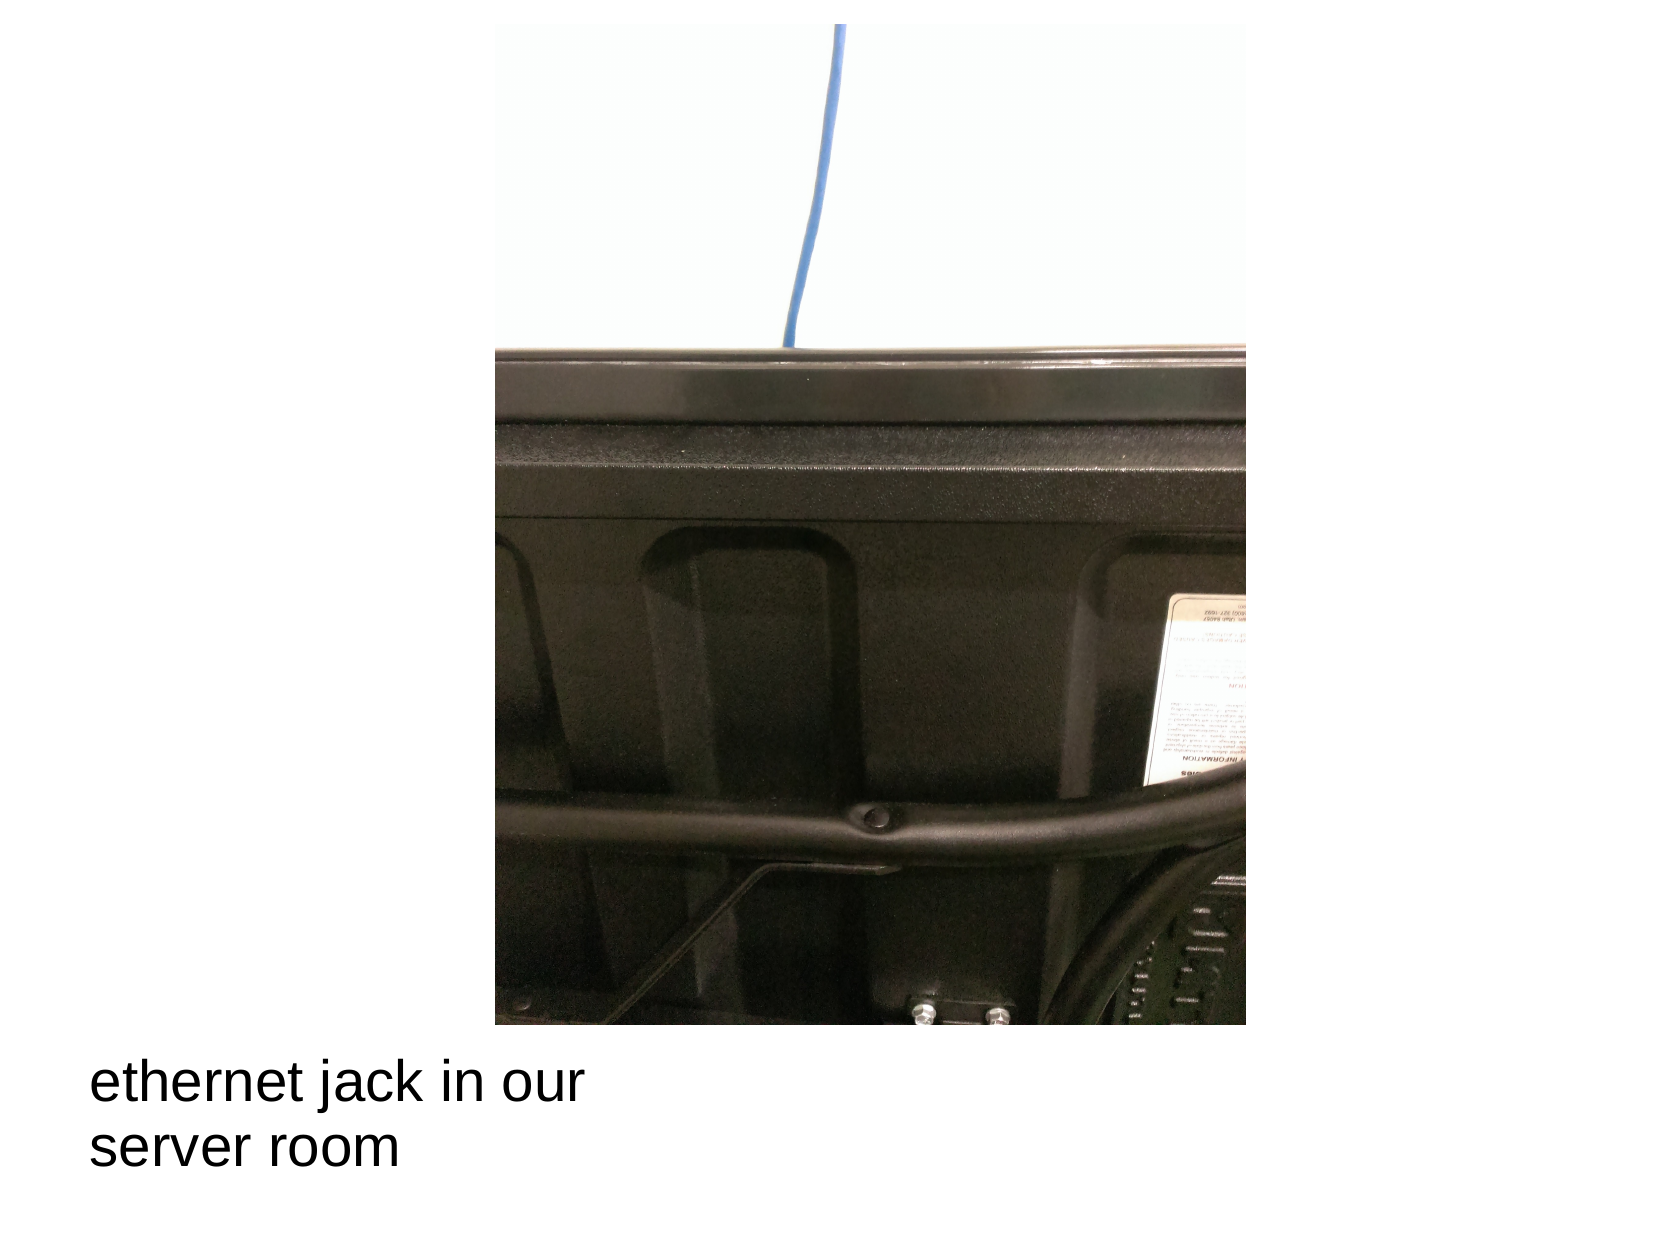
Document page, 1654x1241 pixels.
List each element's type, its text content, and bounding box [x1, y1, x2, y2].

text_box ethernet jack in our server room [75, 1041, 676, 1186]
picture [495, 24, 1246, 1026]
